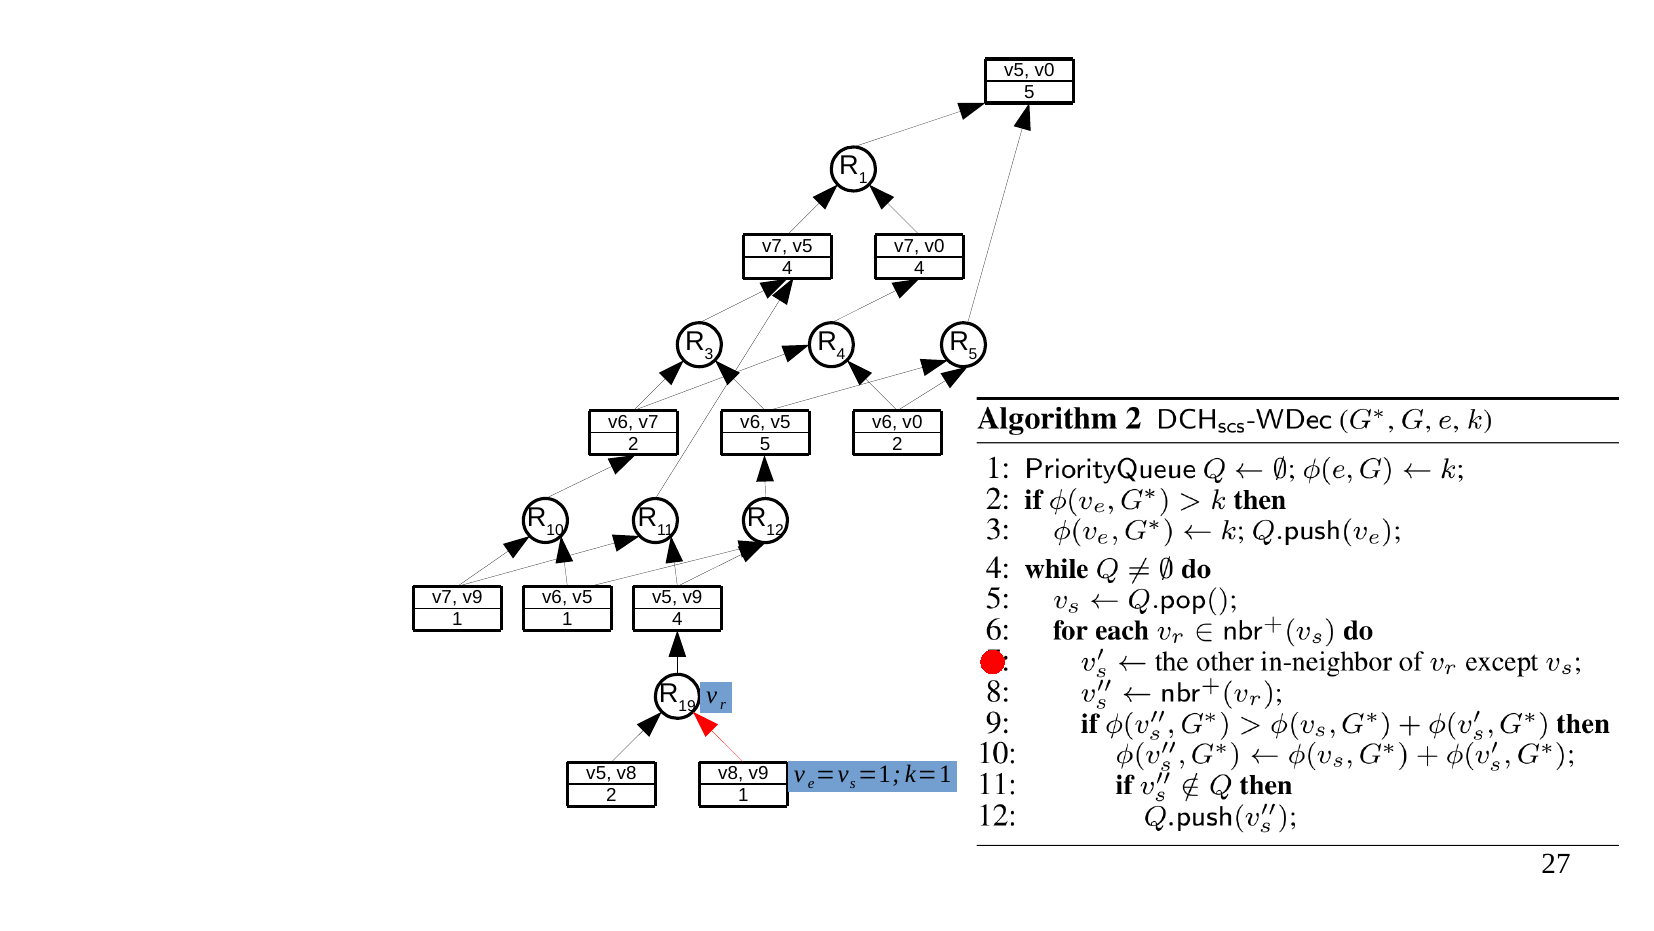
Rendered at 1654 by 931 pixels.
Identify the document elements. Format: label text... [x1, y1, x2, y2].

text_box v8, v9 [701, 764, 786, 783]
chart [787, 760, 957, 793]
text_box 1 [701, 785, 786, 805]
text_box [980, 650, 1005, 674]
text_box R10 [523, 498, 568, 543]
text_box 2 [855, 433, 940, 453]
text_box 2 [569, 785, 654, 805]
text_box v5, v9 [635, 588, 720, 608]
text_box v6, v5 [723, 412, 808, 432]
text_box 4 [635, 609, 720, 629]
text_box v5, v0 [987, 61, 1072, 80]
text_box 2 [591, 433, 676, 453]
text_box 1 [415, 609, 500, 629]
text_box v7, v0 [877, 236, 962, 256]
text_box v6, v0 [855, 412, 940, 432]
text_box v7, v9 [415, 588, 500, 608]
text_box 4 [745, 258, 830, 277]
chart [699, 681, 733, 713]
text_box R5 [941, 322, 986, 367]
text_box R1 [831, 147, 876, 191]
text_box 5 [987, 82, 1072, 101]
text_box R3 [677, 322, 722, 367]
text_box v6, v7 [591, 412, 676, 432]
text_box v7, v5 [745, 236, 830, 256]
text_box R4 [809, 322, 854, 367]
text_box v6, v5 [525, 588, 610, 608]
text_box R11 [633, 498, 678, 543]
picture [976, 397, 1619, 849]
text_box R12 [743, 498, 788, 543]
text_box v5, v8 [569, 764, 654, 783]
text_box 4 [877, 258, 962, 277]
text_box 1 [525, 609, 610, 629]
text_box R19 [655, 674, 699, 719]
text_box 5 [723, 433, 808, 453]
